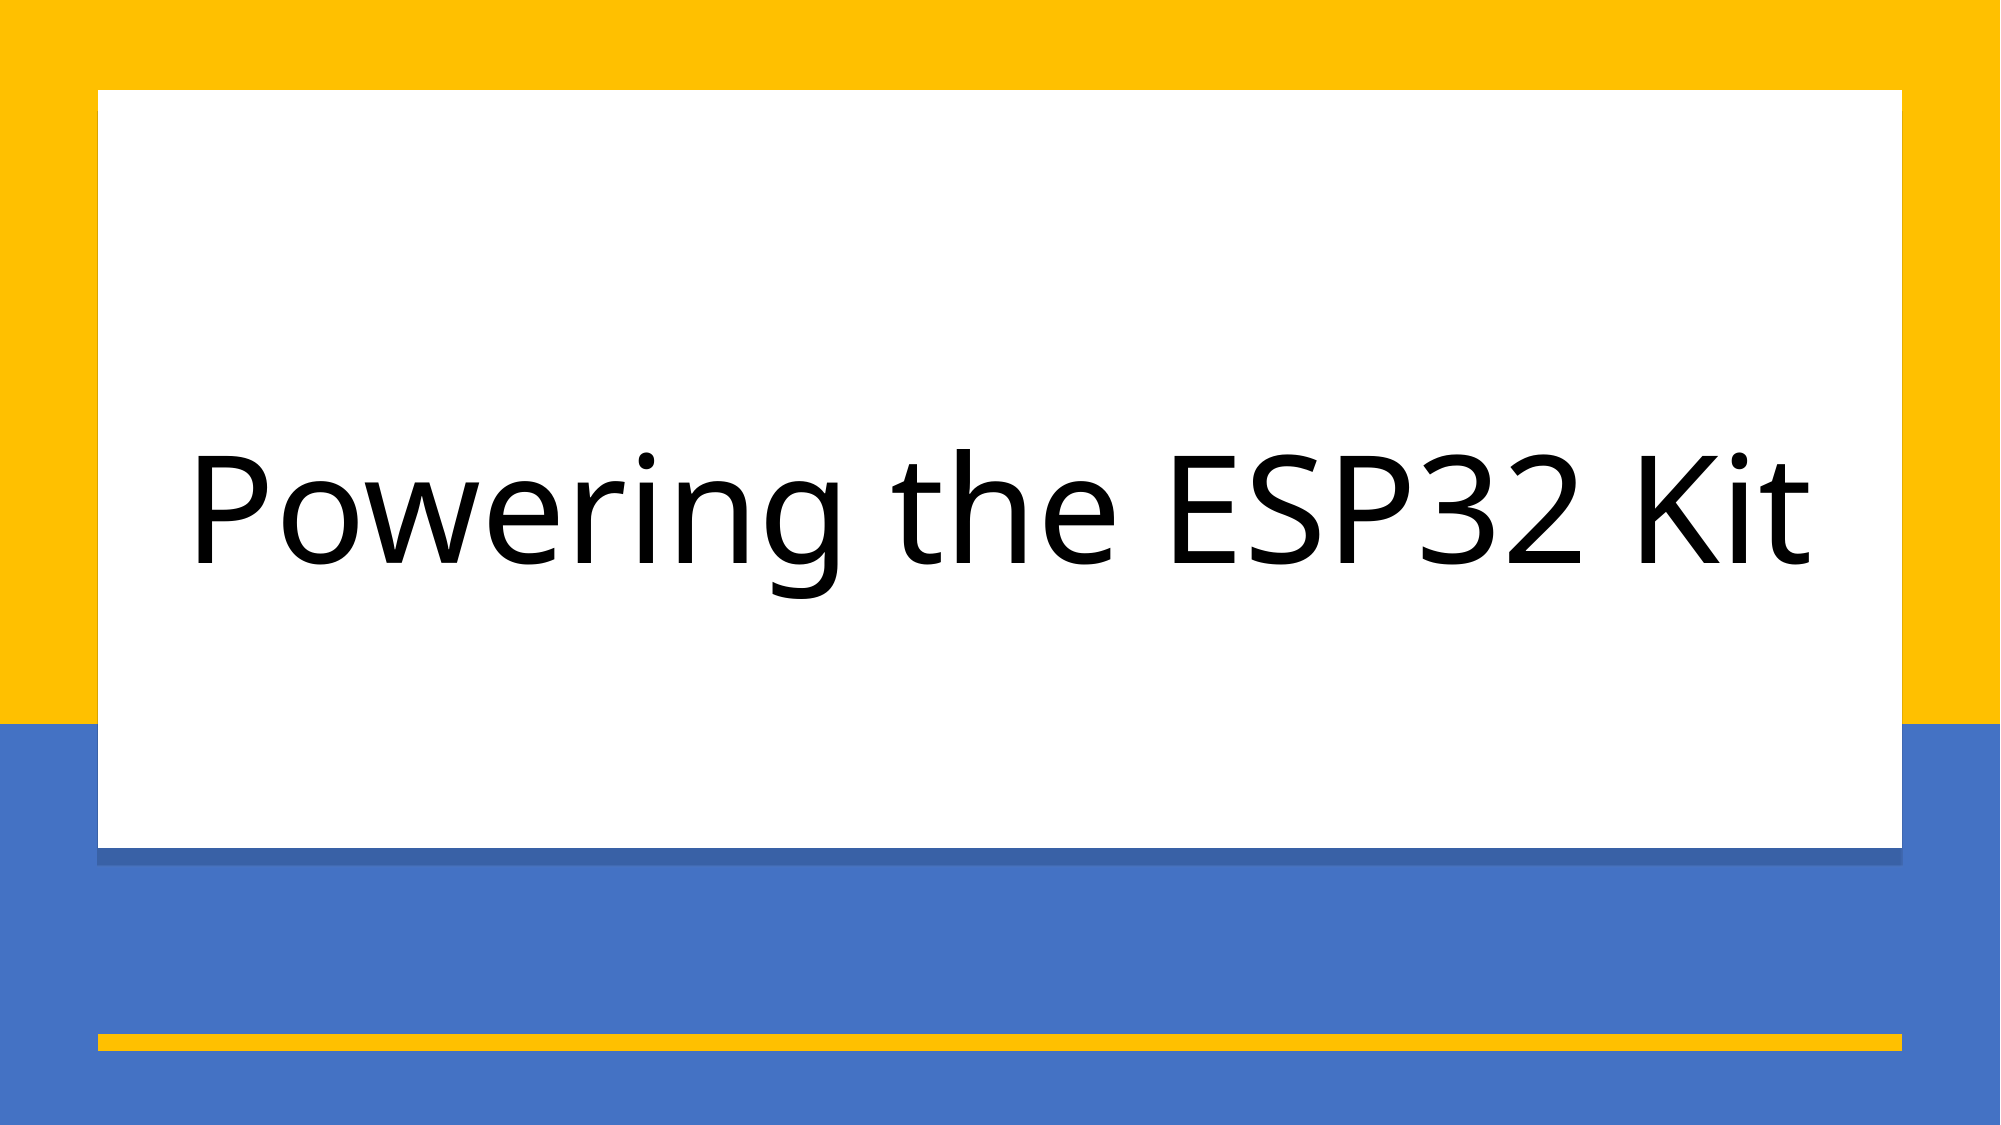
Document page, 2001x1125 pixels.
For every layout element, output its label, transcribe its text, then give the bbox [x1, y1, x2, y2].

title Powering the ESP32 Kit [249, 212, 1750, 750]
text_box [0, 0, 2000, 1125]
